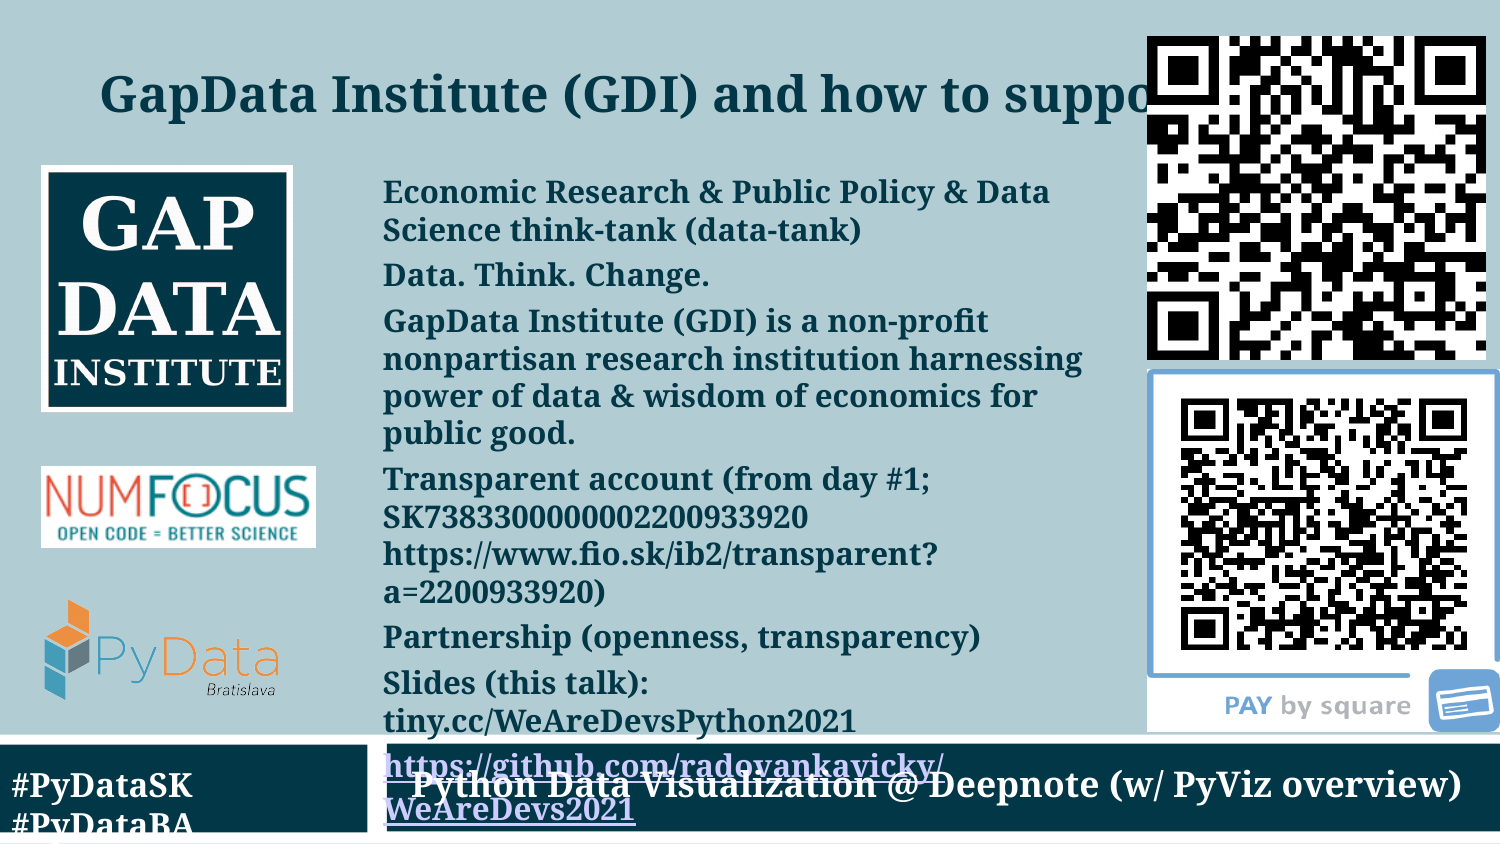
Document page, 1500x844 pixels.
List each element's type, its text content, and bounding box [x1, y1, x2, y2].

text_box Economic Research & Public Policy & Data Science think-tank (data-tank) Data. Think. Change. GapData Institute (GDI) is a non-profit nonpartisan research institution harnessing power of data & wisdom of economics for public good. Transparent account (from day #1; SK7383300000002200933920 https://www.fio.sk/ib2/transparent?a=2200933920) Partnership (openness, transparency) Slides (this talk): tiny.cc/WeAreDevsPython2021 https://github.com/radovankavicky/WeAreDevs2021 Deepnote (Live-Code) > http://bit.ly/PythonDayDeepnote [292, 166, 1137, 720]
picture [1146, 36, 1486, 360]
picture [41, 165, 293, 413]
picture [1147, 369, 1500, 732]
picture [41, 466, 316, 549]
text_box Python Data Visualization @ Deepnote (w/ PyViz overview) [400, 740, 1500, 826]
text_box GapData Institute (GDI) and how to support us. [88, 31, 1500, 154]
picture [41, 587, 282, 713]
text_box #PyDataSK #PyDataBA [0, 758, 382, 819]
